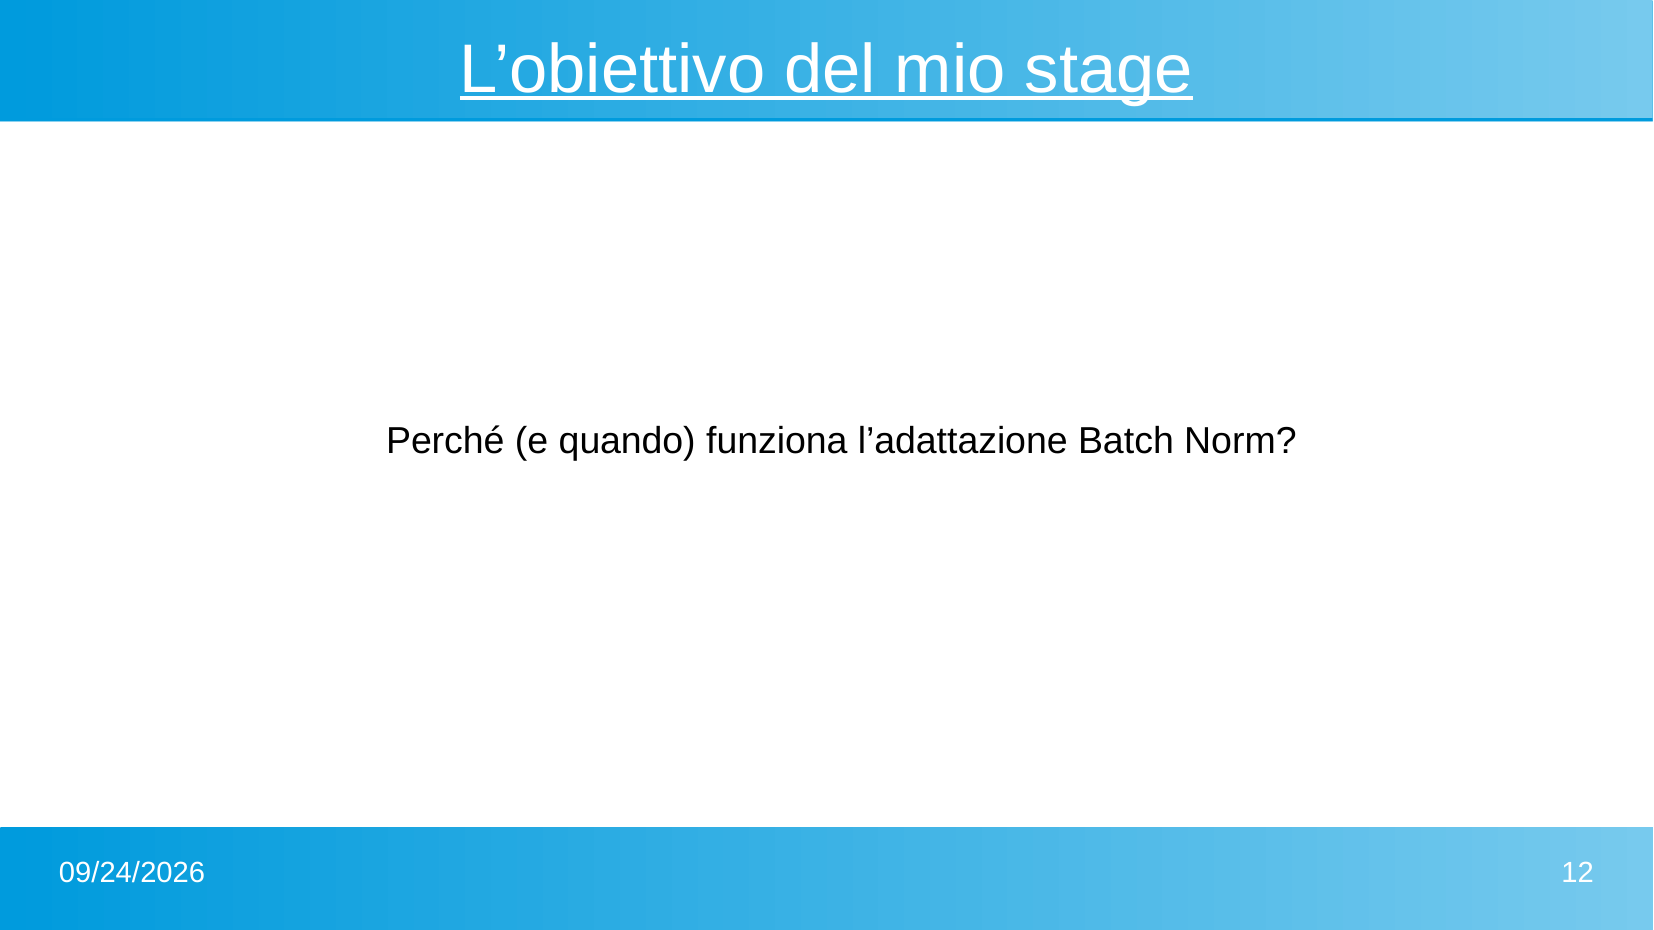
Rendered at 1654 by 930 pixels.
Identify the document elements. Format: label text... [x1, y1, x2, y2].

text_box Perché (e quando) funziona l’adattazione Batch Norm? [371, 412, 1388, 512]
title L’obiettivo del mio stage [58, 29, 1594, 108]
